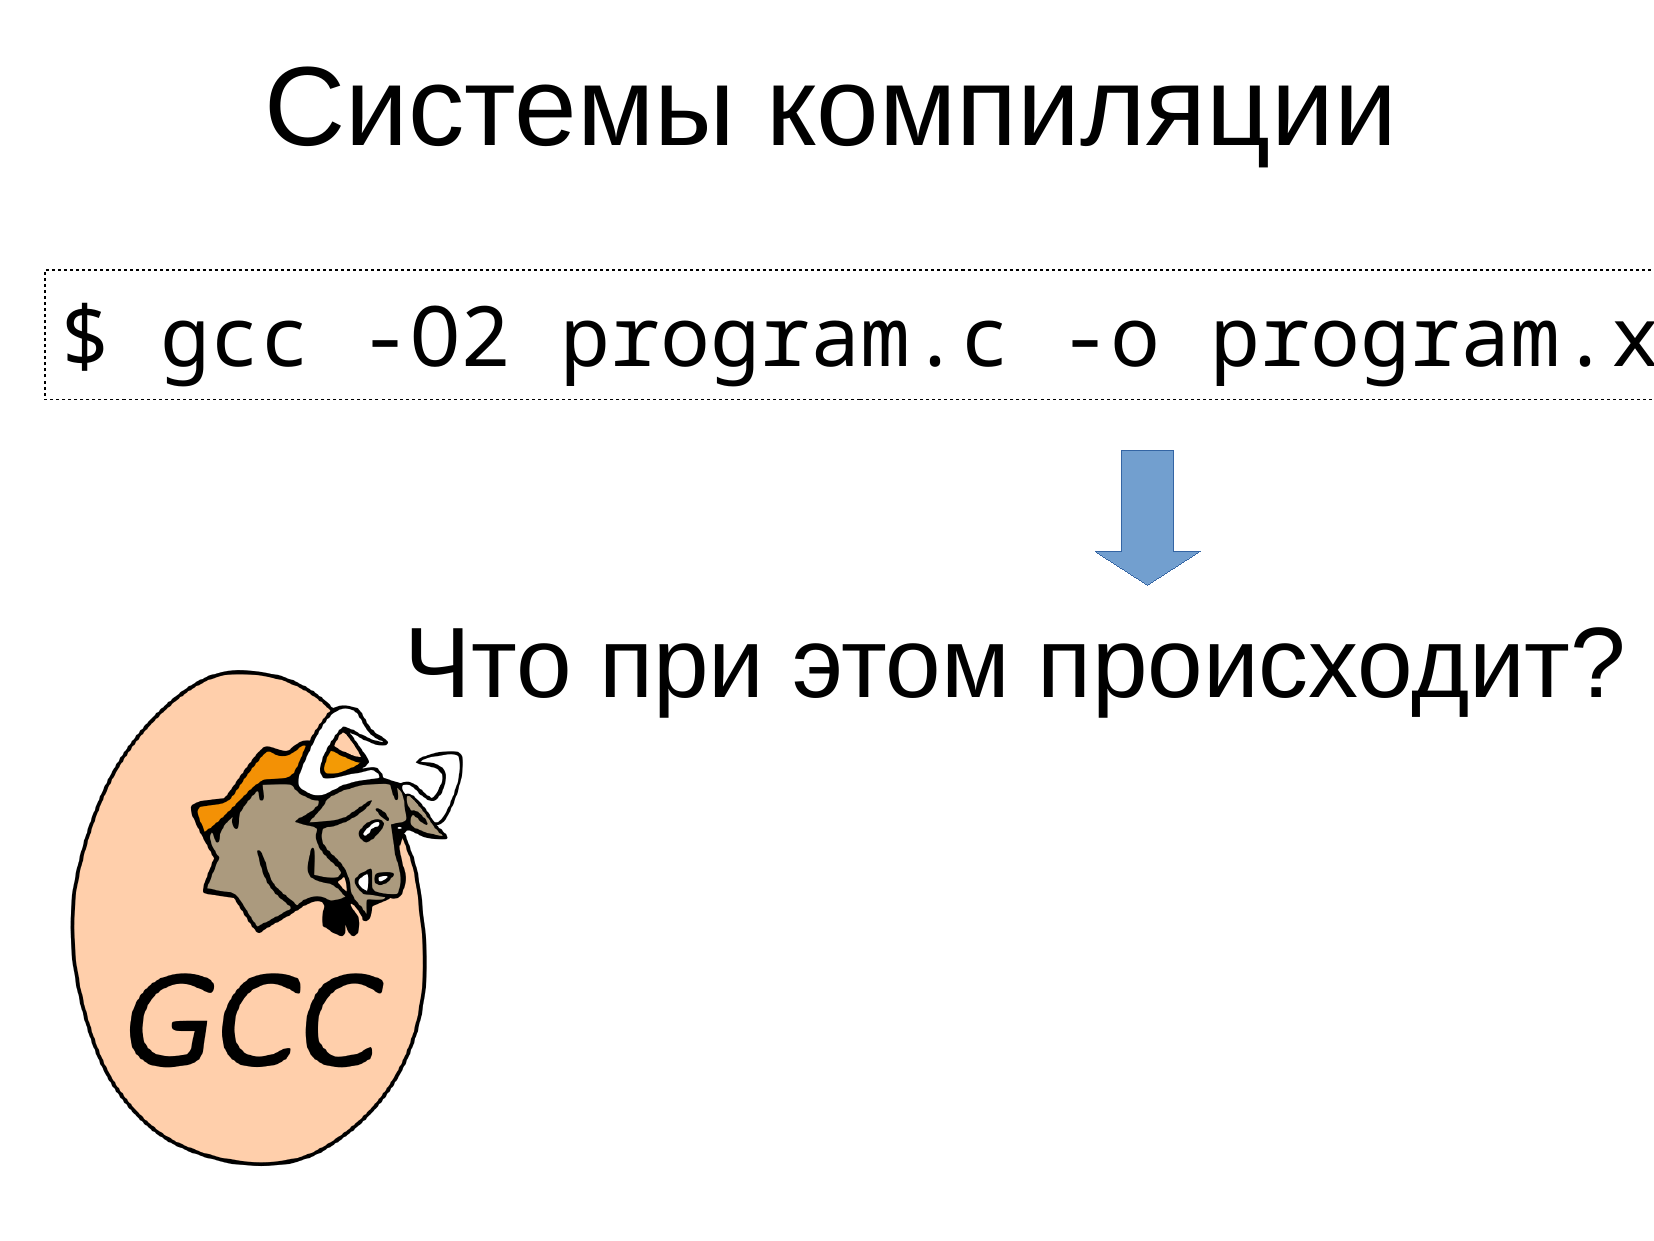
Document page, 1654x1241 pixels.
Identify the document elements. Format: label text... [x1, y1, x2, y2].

title Системы компиляции [86, 33, 1576, 160]
text_box [1095, 450, 1201, 586]
text_box Что при этом происходит? [390, 600, 1651, 734]
picture [60, 663, 466, 1171]
text_box $ gcc -O2 program.c -o program.x [45, 270, 1561, 397]
